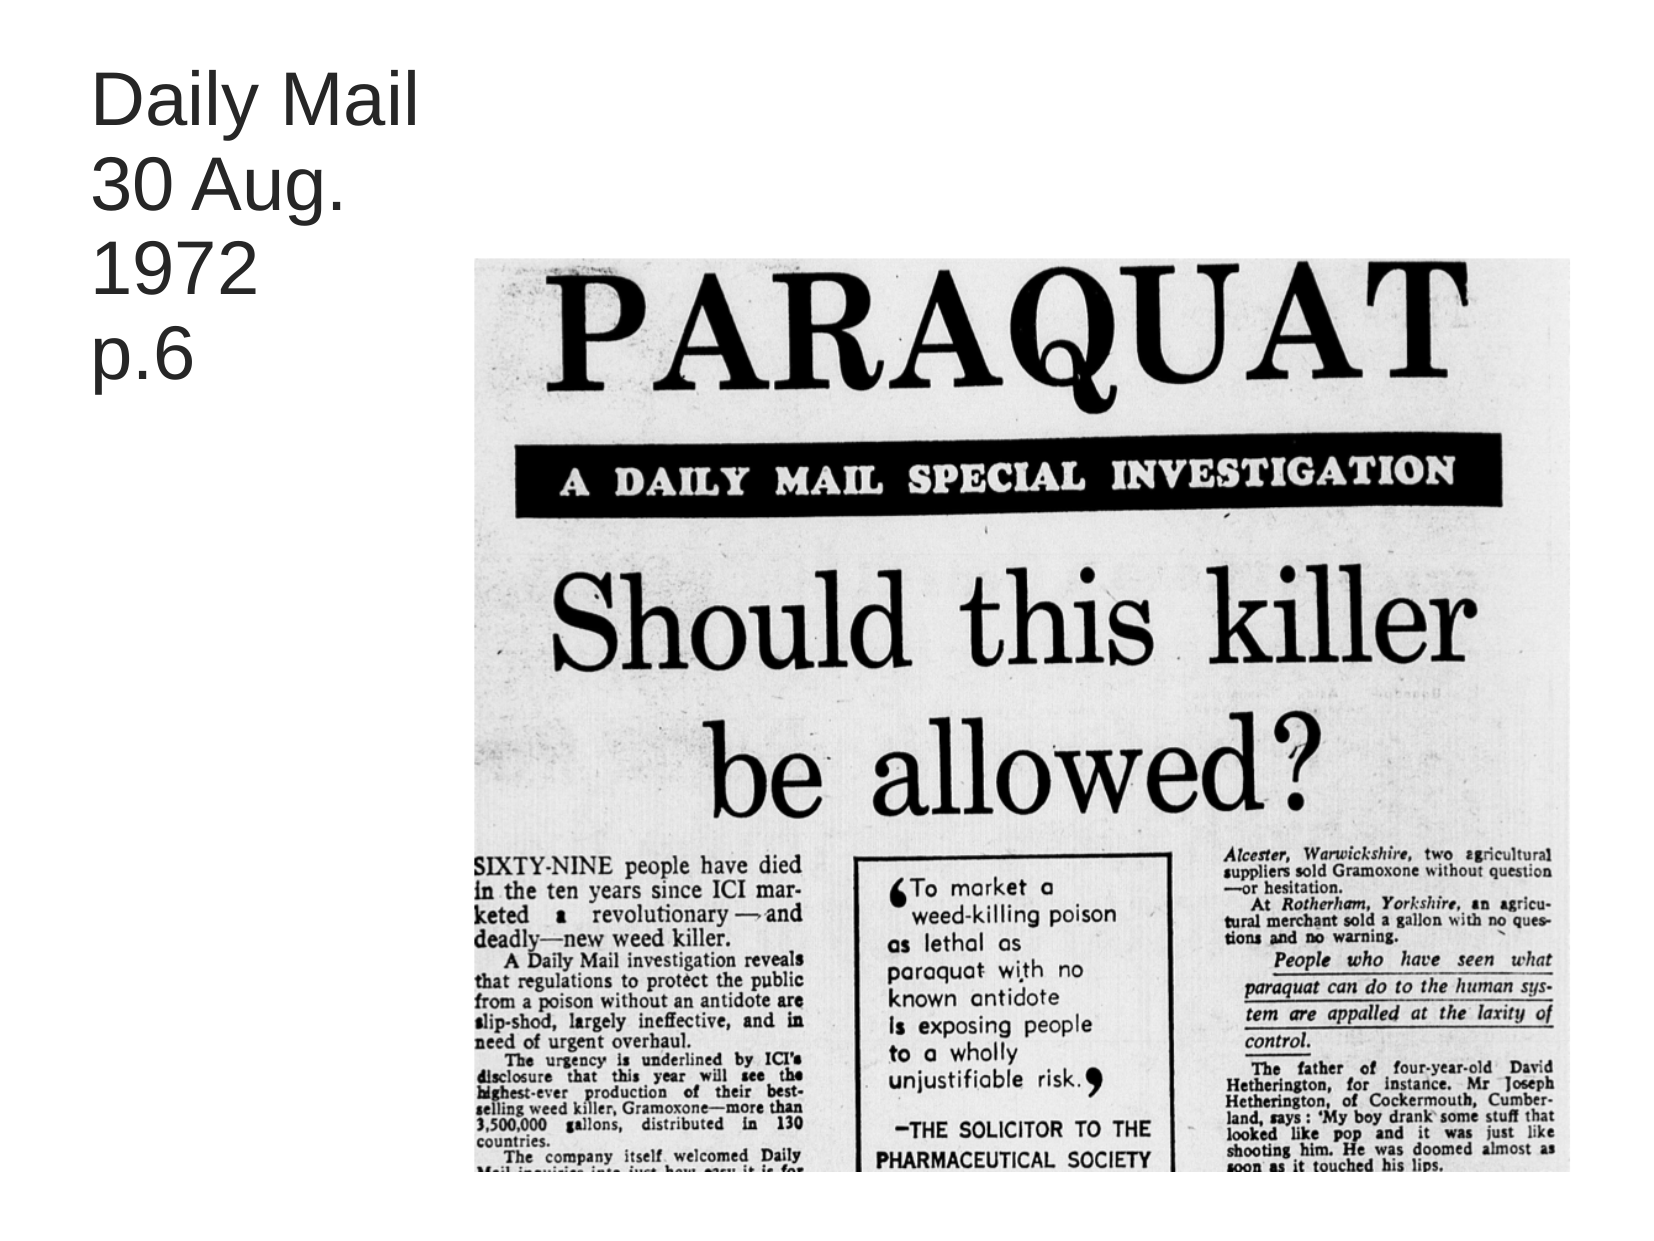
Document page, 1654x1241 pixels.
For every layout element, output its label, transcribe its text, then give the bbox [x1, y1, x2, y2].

text_box Daily Mail 30 Aug. 1972 p.6 [75, 49, 438, 404]
picture [472, 256, 1575, 1172]
